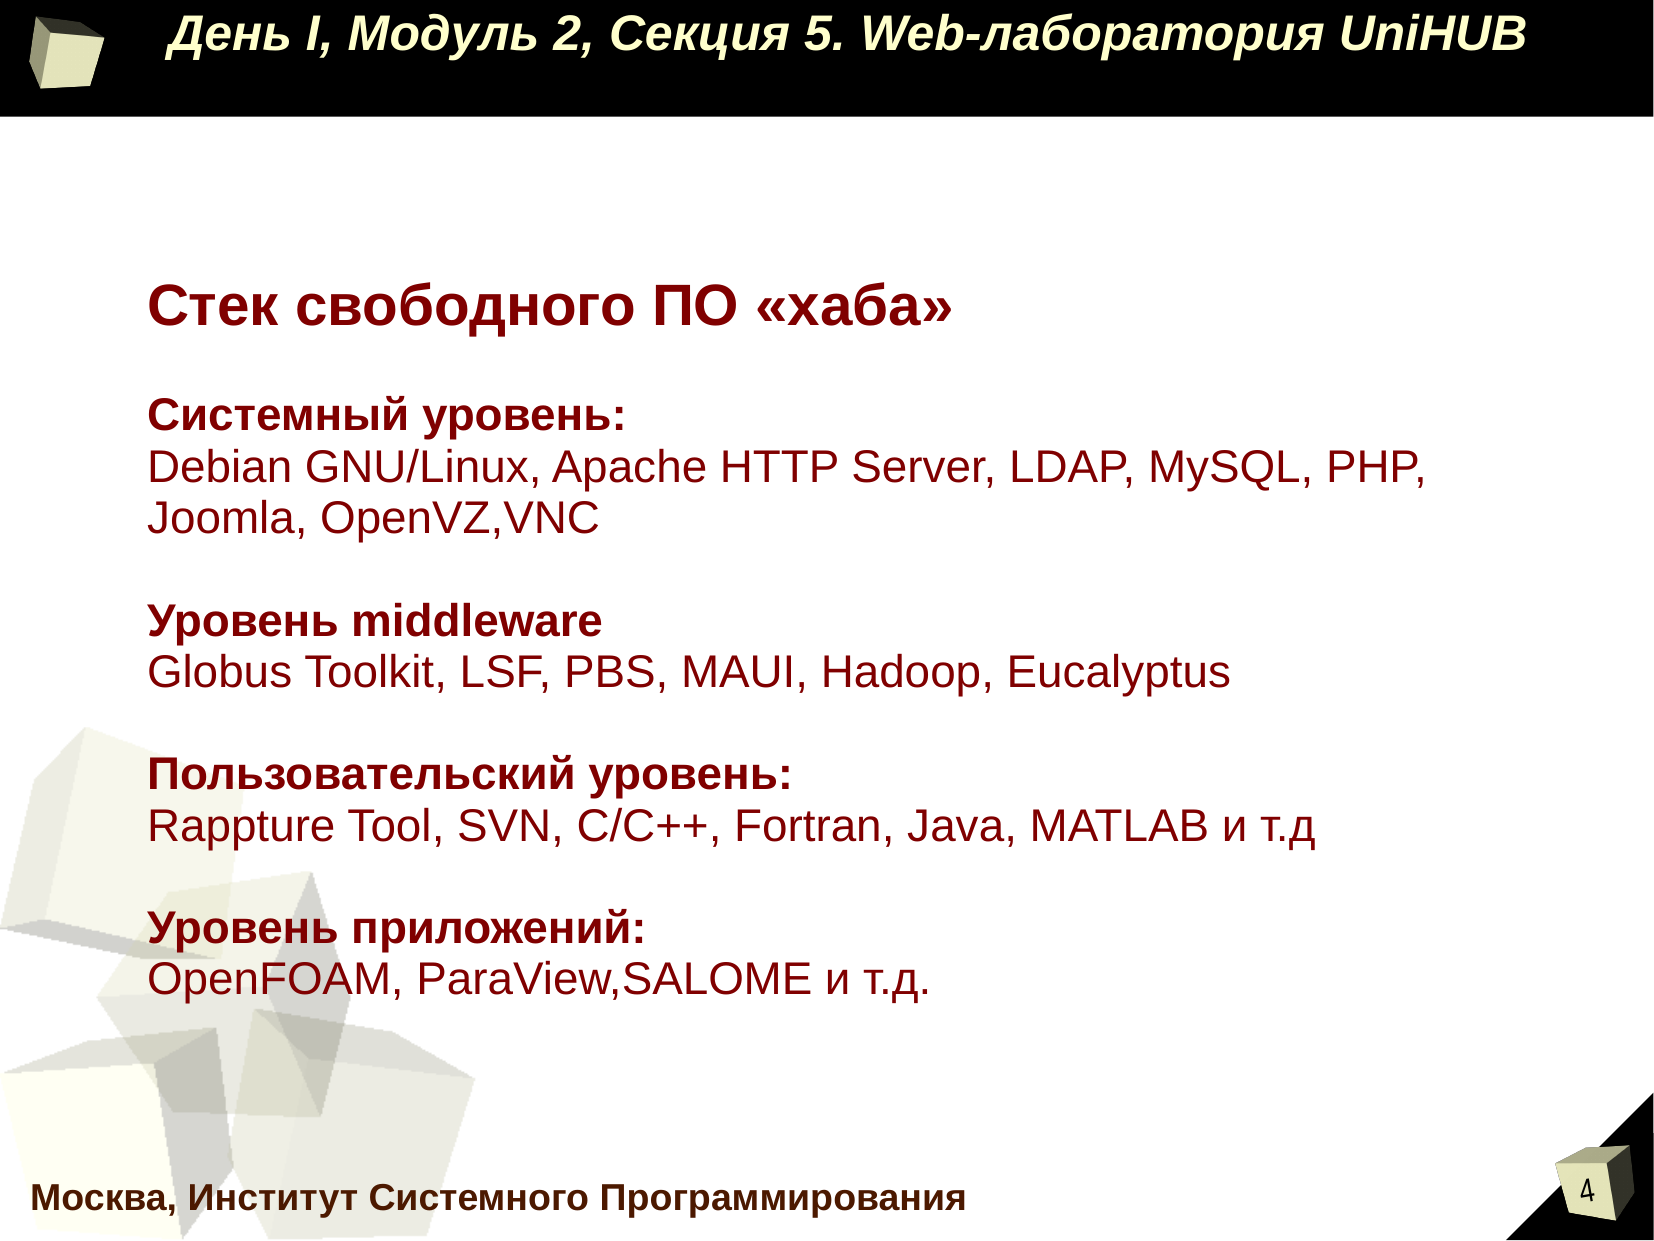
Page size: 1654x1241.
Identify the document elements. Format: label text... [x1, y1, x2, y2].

picture [0, 726, 477, 1241]
text_box Стек свободного ПО «хаба» Системный уровень: Debian GNU/Linux, Apache HTTP Server, LDAP, MySQL, PHP, Joomla, OpenVZ,VNC Уровень middleware Globus Toolkit, LSF, PBS, MAUI, Hadoop, Eucalyptus Пользовательский уровень: Rappture Tool, SVN, C/C++, Fortran, Java, MATLAB и т.д Уровень приложений: OpenFOAM, ParaView,SALOME и т.д. [132, 265, 1615, 1096]
picture [464, 1193, 472, 1198]
